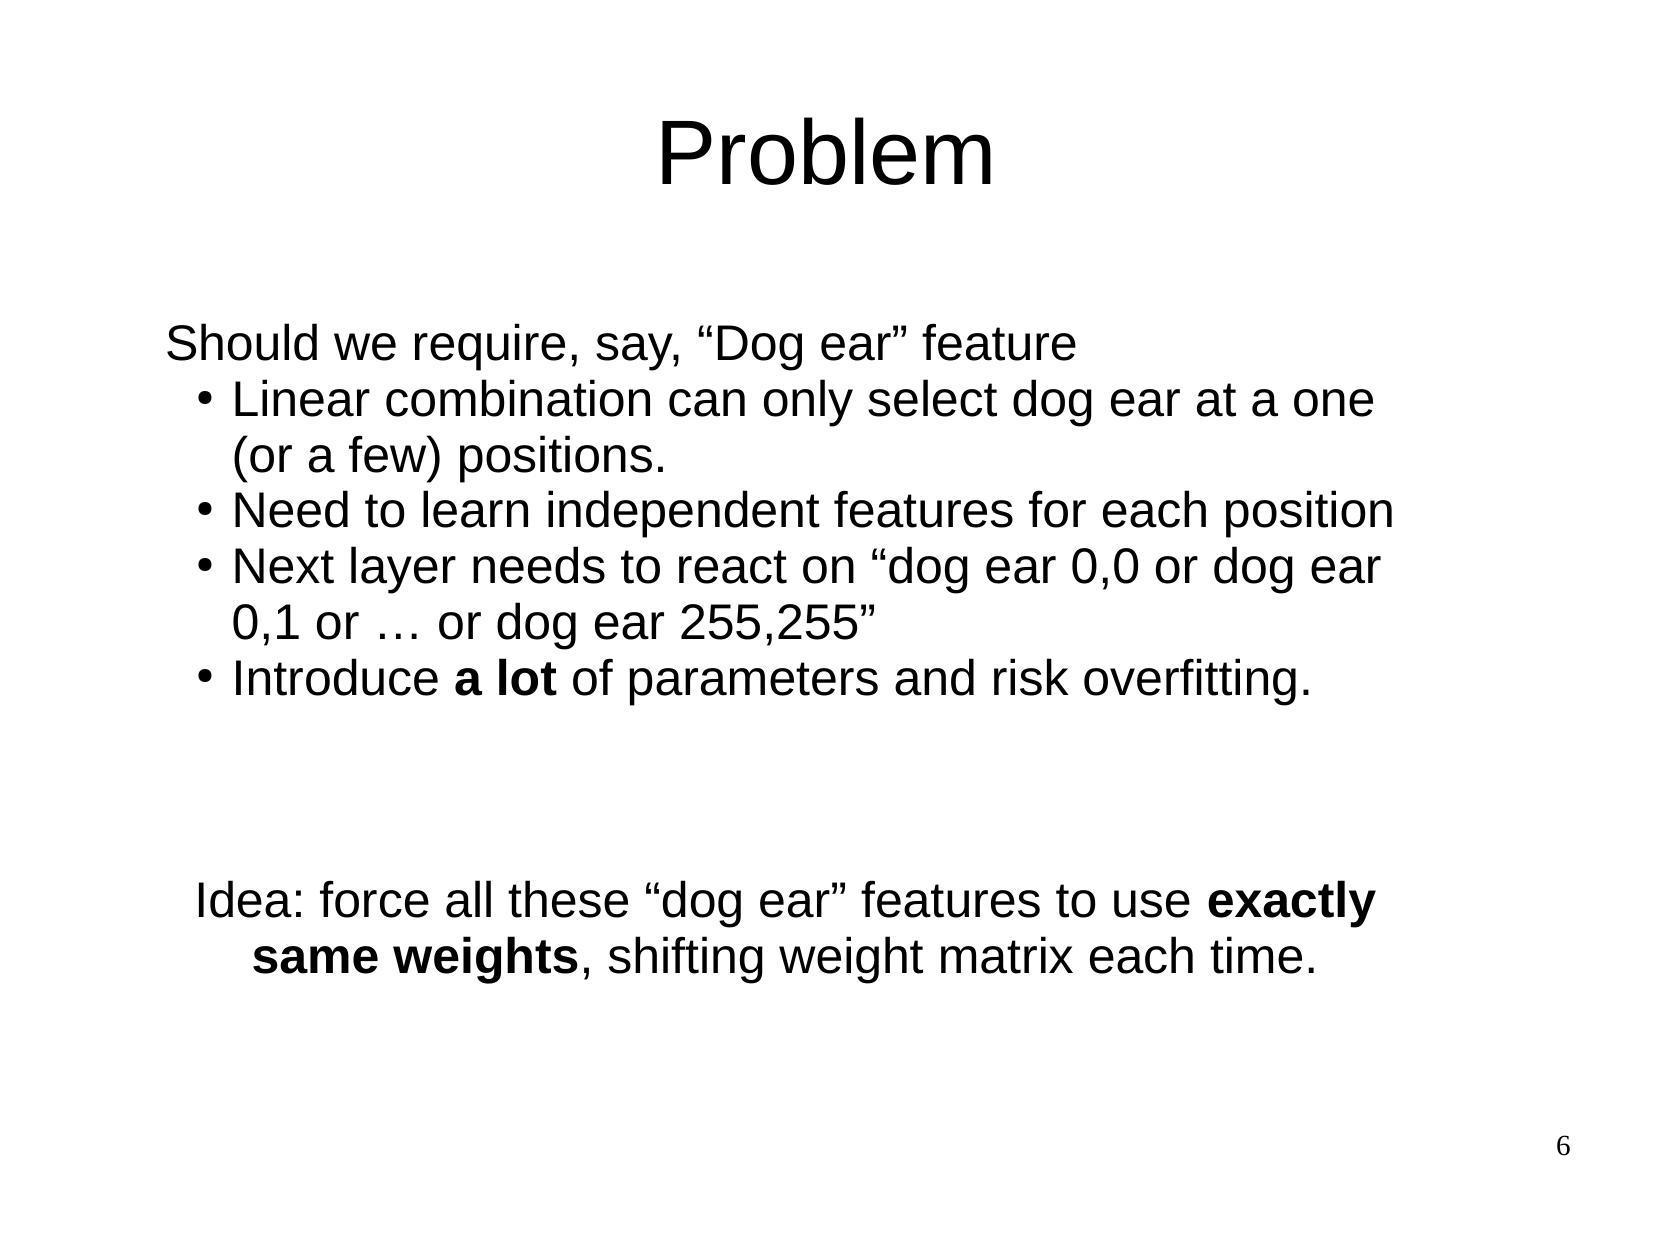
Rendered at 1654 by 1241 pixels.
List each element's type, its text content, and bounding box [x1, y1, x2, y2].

title Problem [82, 49, 1571, 257]
text_box Should we require, say, “Dog ear” feature Linear combination can only select dog ear at a one (or a few) positions. Need to learn independent features for each position Next layer needs to react on “dog ear 0,0 or dog ear 0,1 or … or dog ear 255,255” Introduce a lot of parameters and risk overfitting. Idea: force all these “dog ear” features to use exactly same weights, shifting weight matrix each time. [90, 198, 1411, 1213]
